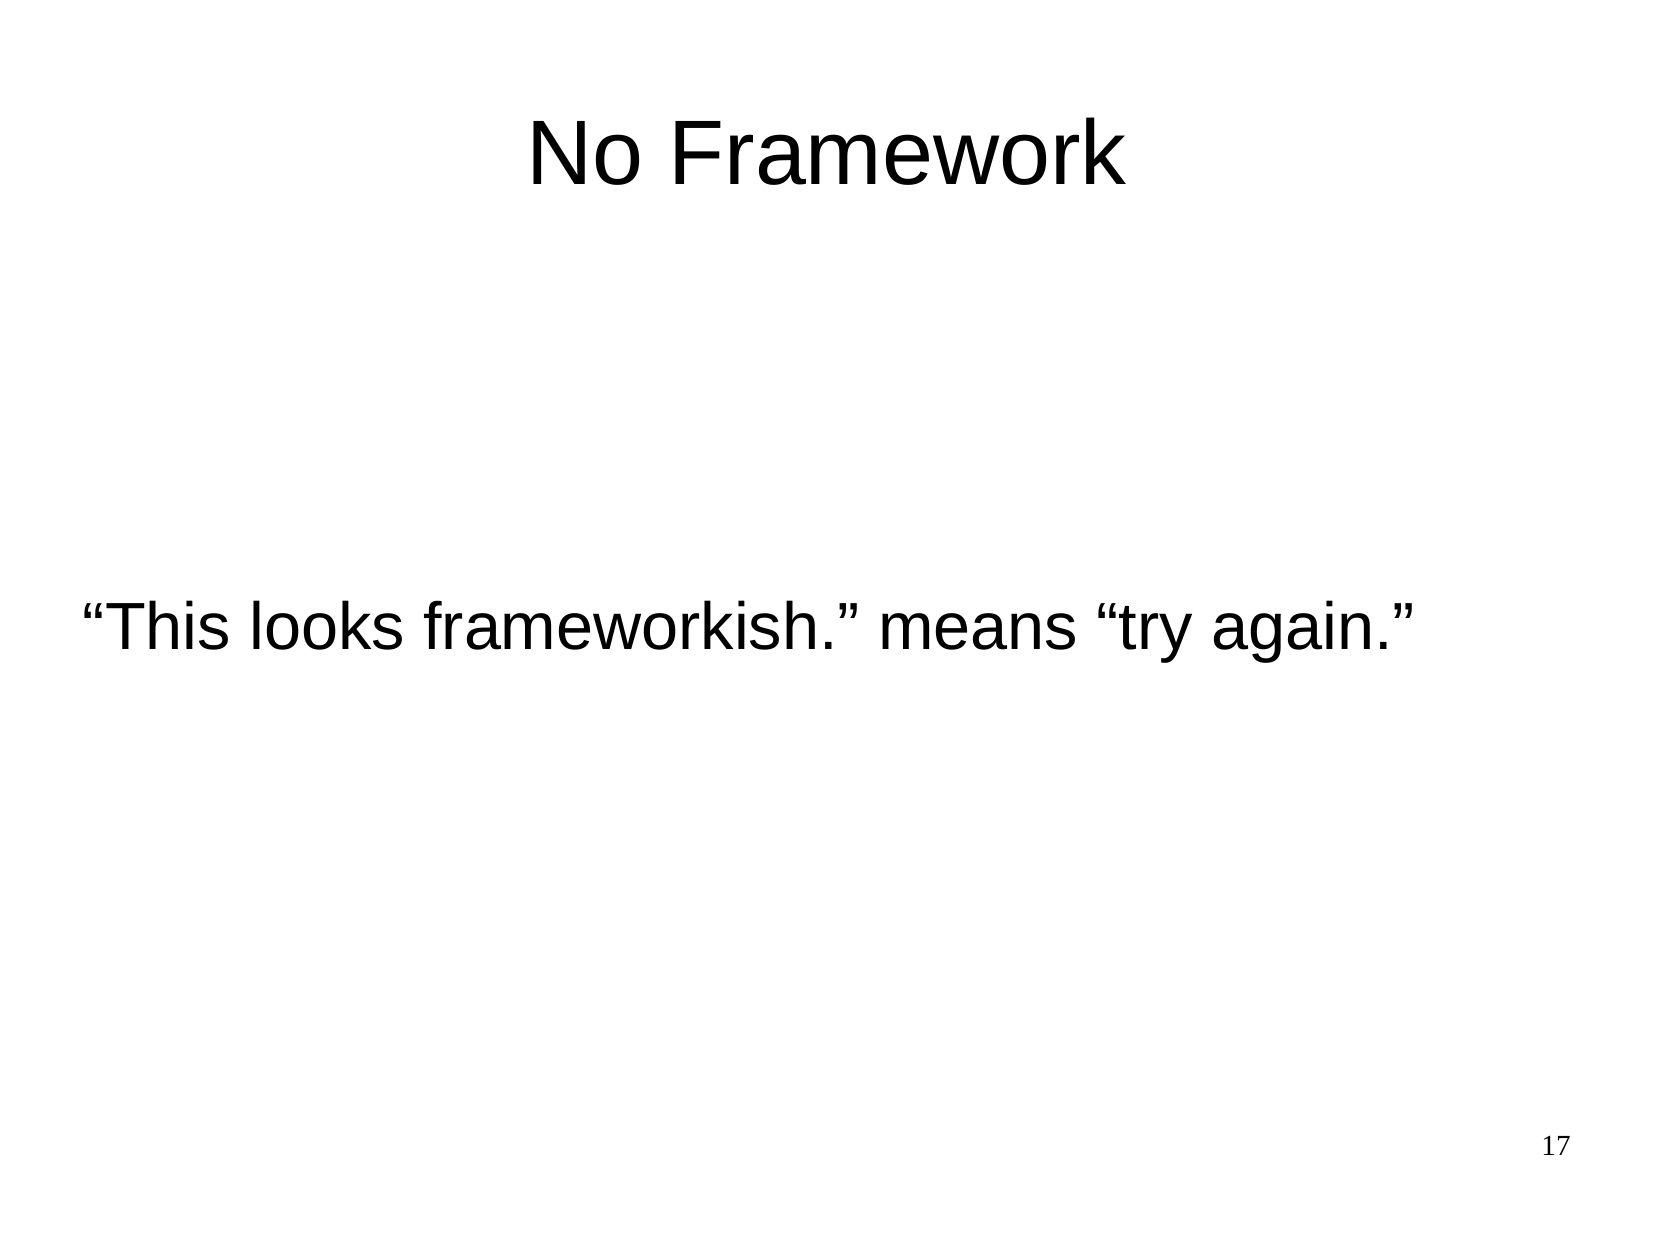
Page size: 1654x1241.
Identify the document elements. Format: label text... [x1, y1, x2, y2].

list “This looks frameworkish.” means “try again.” [82, 290, 1571, 1010]
title No Framework [82, 49, 1571, 257]
